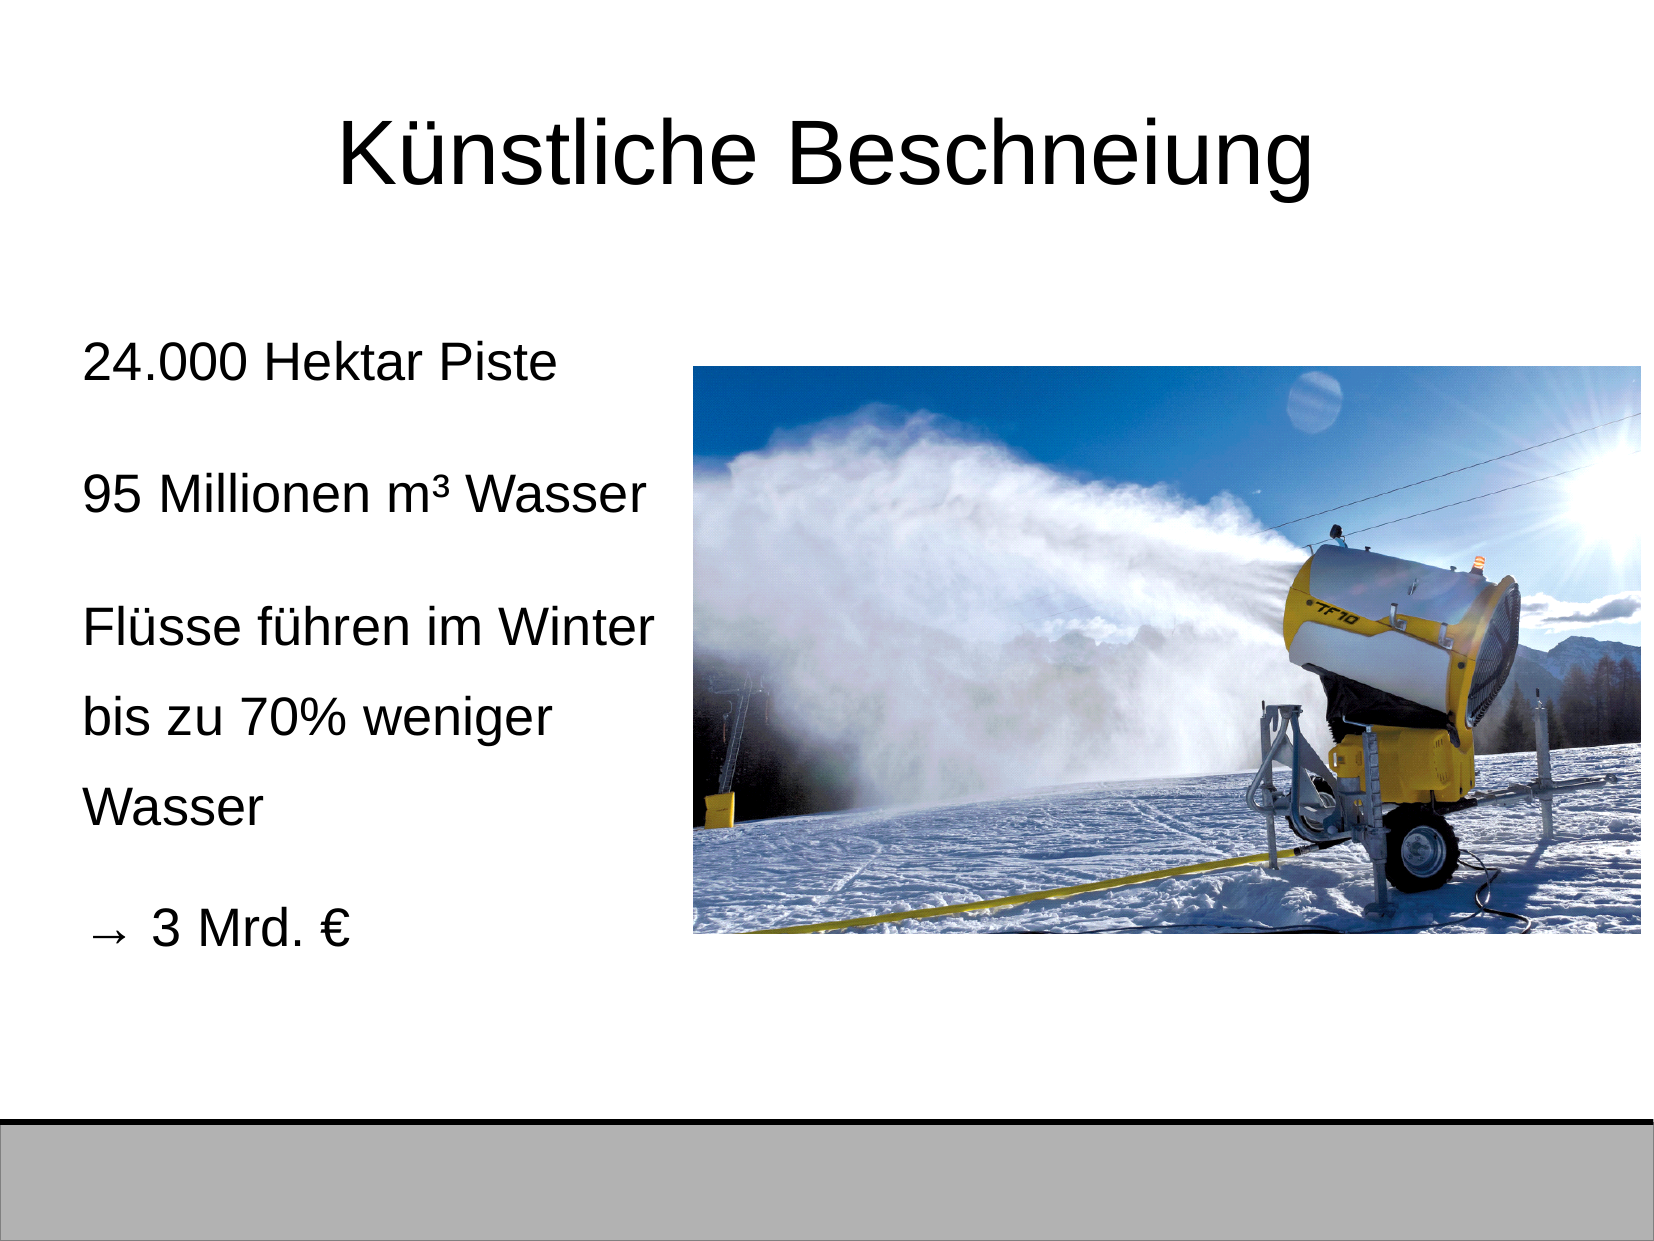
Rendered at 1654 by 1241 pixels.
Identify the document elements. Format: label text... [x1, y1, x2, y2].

title Künstliche Beschneiung [82, 49, 1571, 257]
list 24.000 Hektar Piste 95 Millionen m³ Wasser Flüsse führen im Winter bis zu 70% weniger Wasser → 3 Mrd. € [82, 331, 1571, 1150]
picture [693, 366, 1641, 934]
text_box [0, 1125, 1654, 1241]
